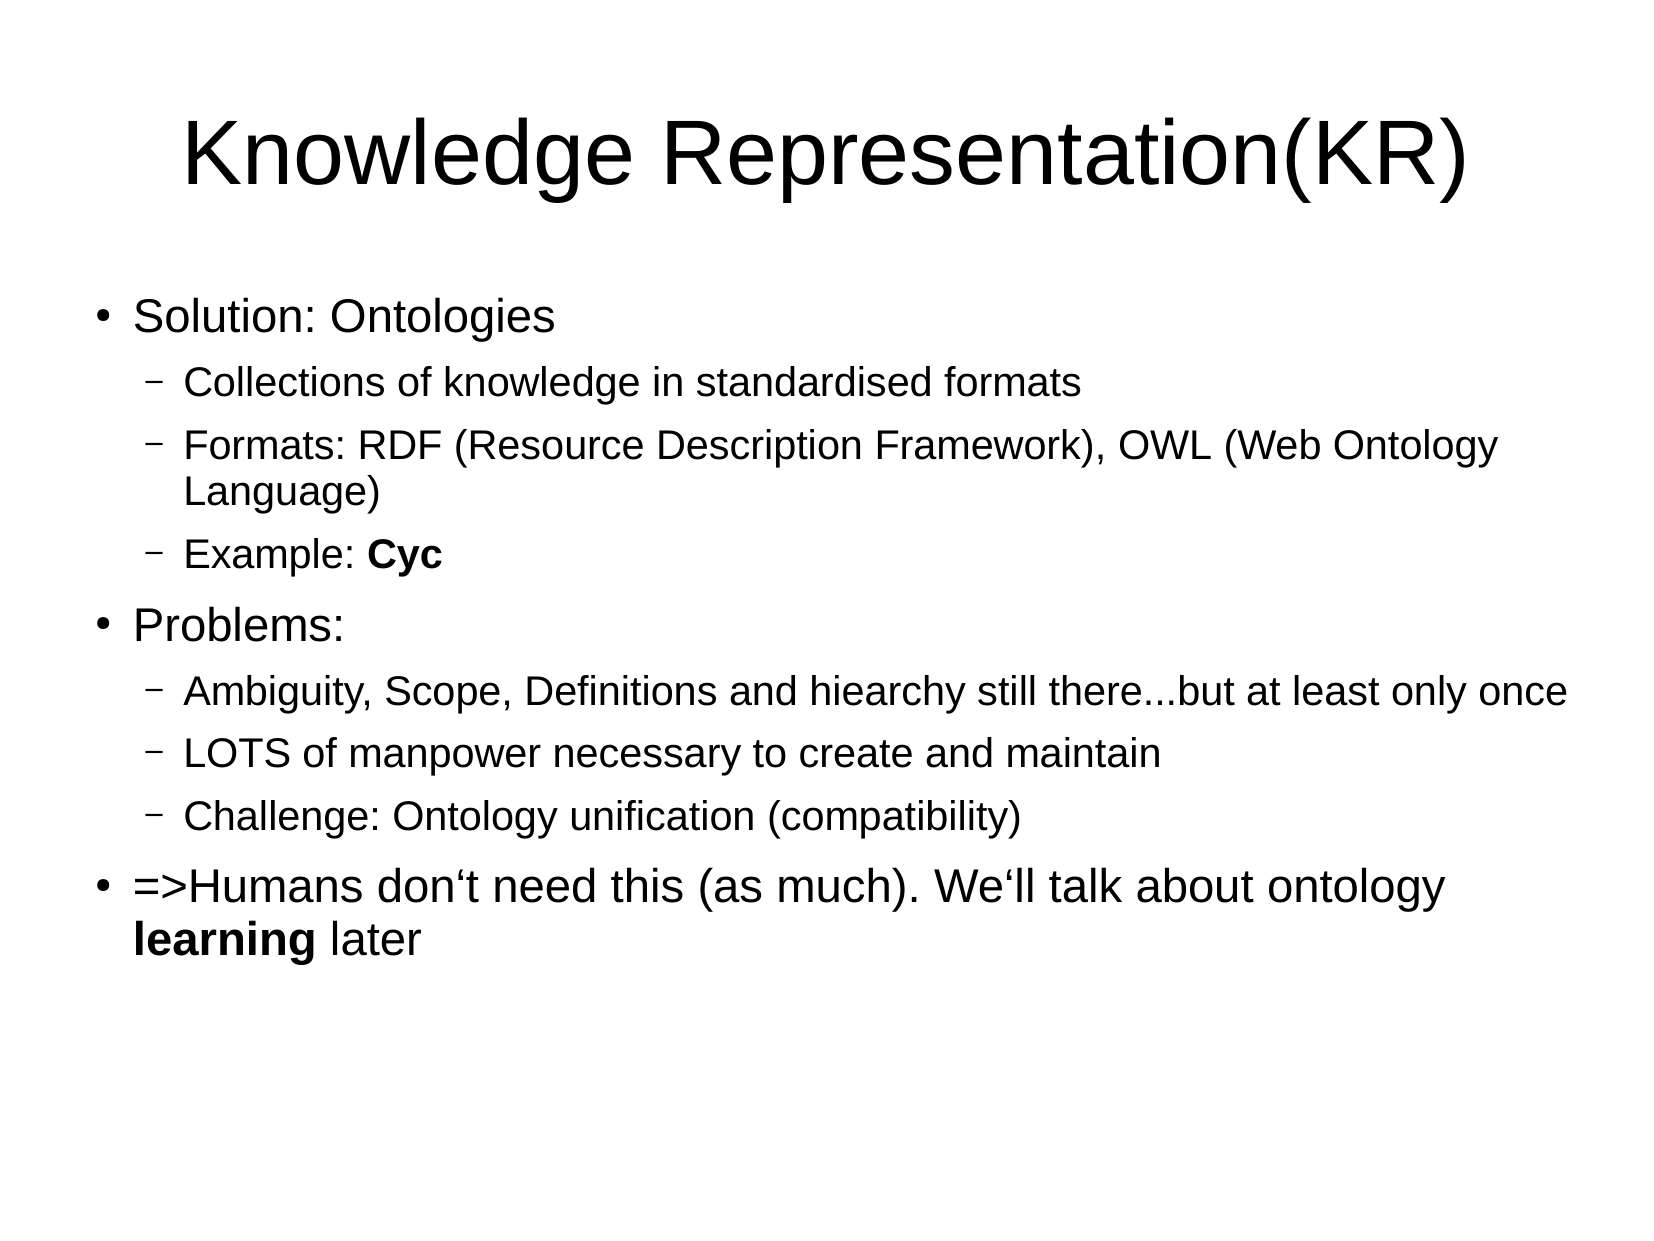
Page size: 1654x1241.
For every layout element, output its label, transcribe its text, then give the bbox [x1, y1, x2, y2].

title Knowledge Representation(KR) [82, 49, 1571, 257]
list Solution: Ontologies Collections of knowledge in standardised formats Formats: RDF (Resource Description Framework), OWL (Web Ontology Language) Example: Cyc Problems: Ambiguity, Scope, Definitions and hiearchy still there...but at least only once LOTS of manpower necessary to create and maintain Challenge: Ontology unification (compatibility) =>Humans don‘t need this (as much). We‘ll talk about ontology learning later [82, 290, 1571, 1010]
